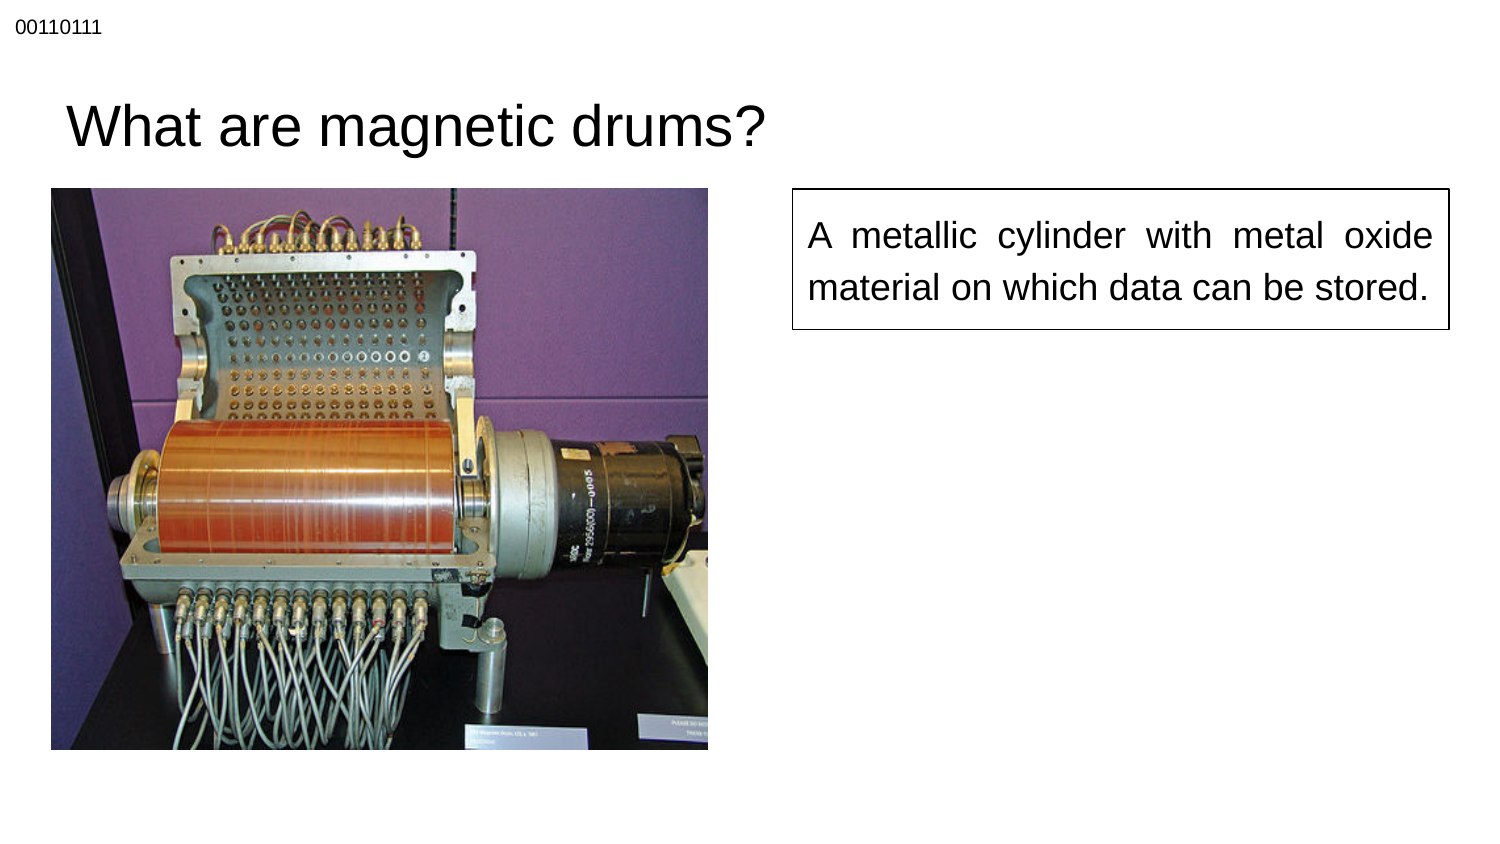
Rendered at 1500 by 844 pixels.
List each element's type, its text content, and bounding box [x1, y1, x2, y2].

picture [51, 188, 708, 750]
text_box 00110111 [0, 0, 166, 51]
list A metallic cylinder with metal oxide material on which data can be stored. [792, 189, 1449, 330]
title What are magnetic drums? [51, 72, 1449, 167]
